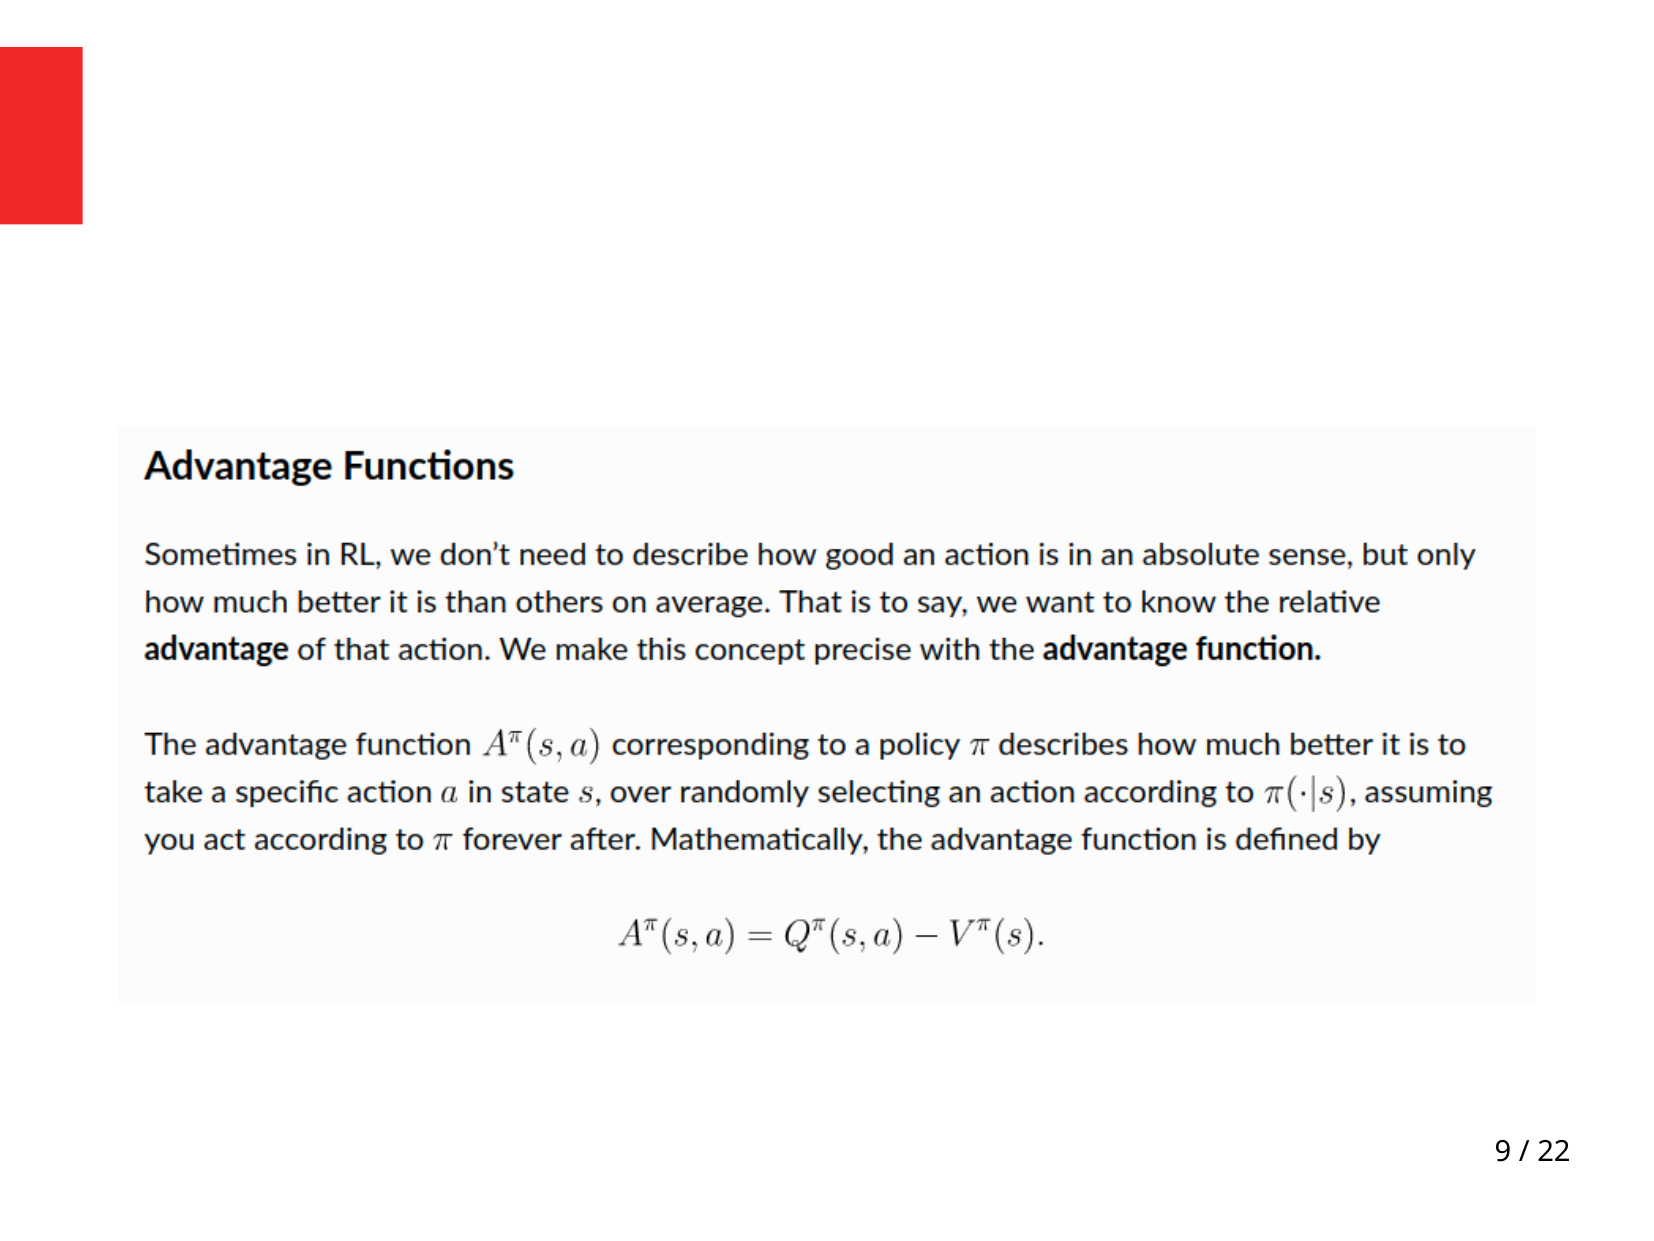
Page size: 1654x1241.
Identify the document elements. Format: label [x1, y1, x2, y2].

picture [118, 426, 1536, 1002]
